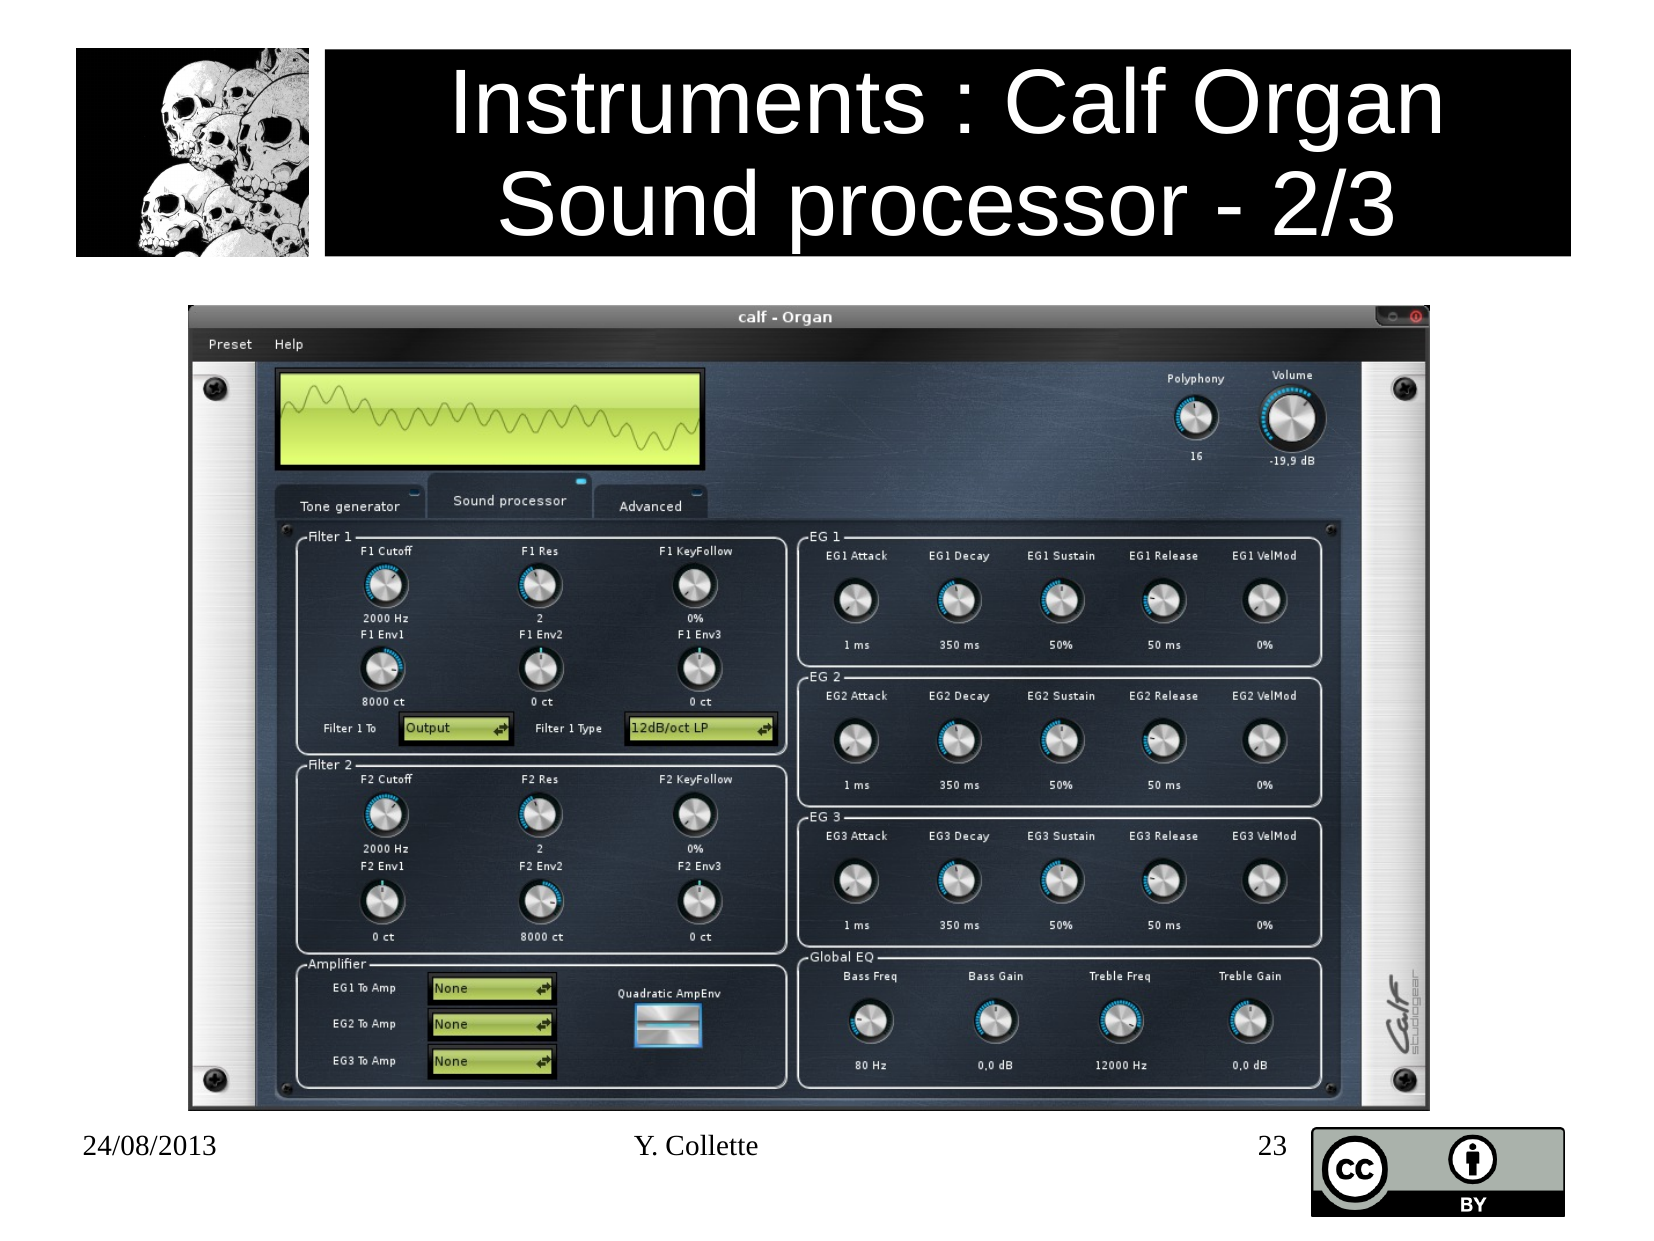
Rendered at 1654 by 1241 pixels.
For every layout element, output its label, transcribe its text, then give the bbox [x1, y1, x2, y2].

picture [76, 48, 309, 257]
picture [188, 305, 1430, 1111]
picture [1311, 1127, 1565, 1217]
title Instruments : Calf Organ Sound processor - 2/3 [324, 49, 1571, 257]
